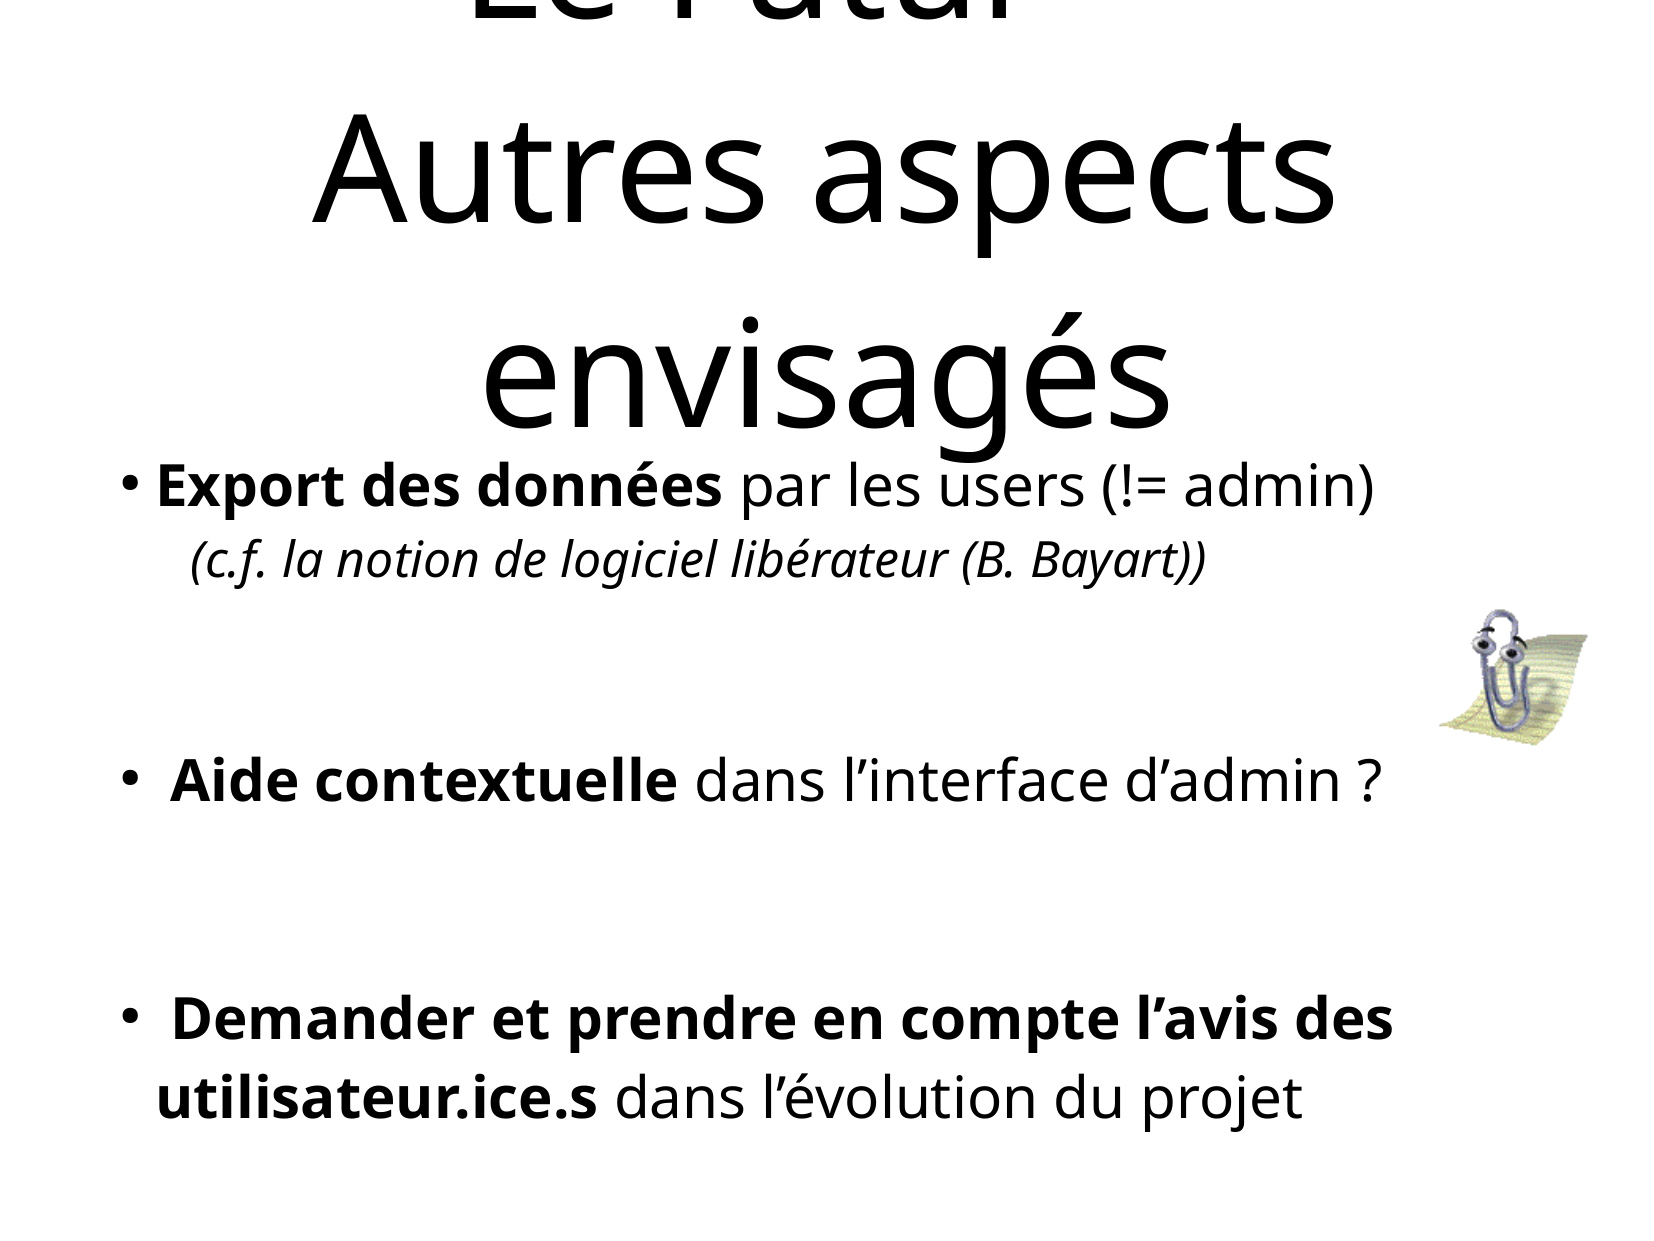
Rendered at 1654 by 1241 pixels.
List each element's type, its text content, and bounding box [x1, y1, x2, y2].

picture [1435, 605, 1594, 747]
text_box Export des données par les users (!= admin) (c.f. la notion de logiciel libérateur (B. Bayart)) Aide contextuelle dans l’interface d’admin ? Demander et prendre en compte l’avis des utilisateur.ice.s dans l’évolution du projet [105, 437, 1654, 1203]
title Le FuturTM Autres aspects envisagés [0, 51, 1654, 278]
